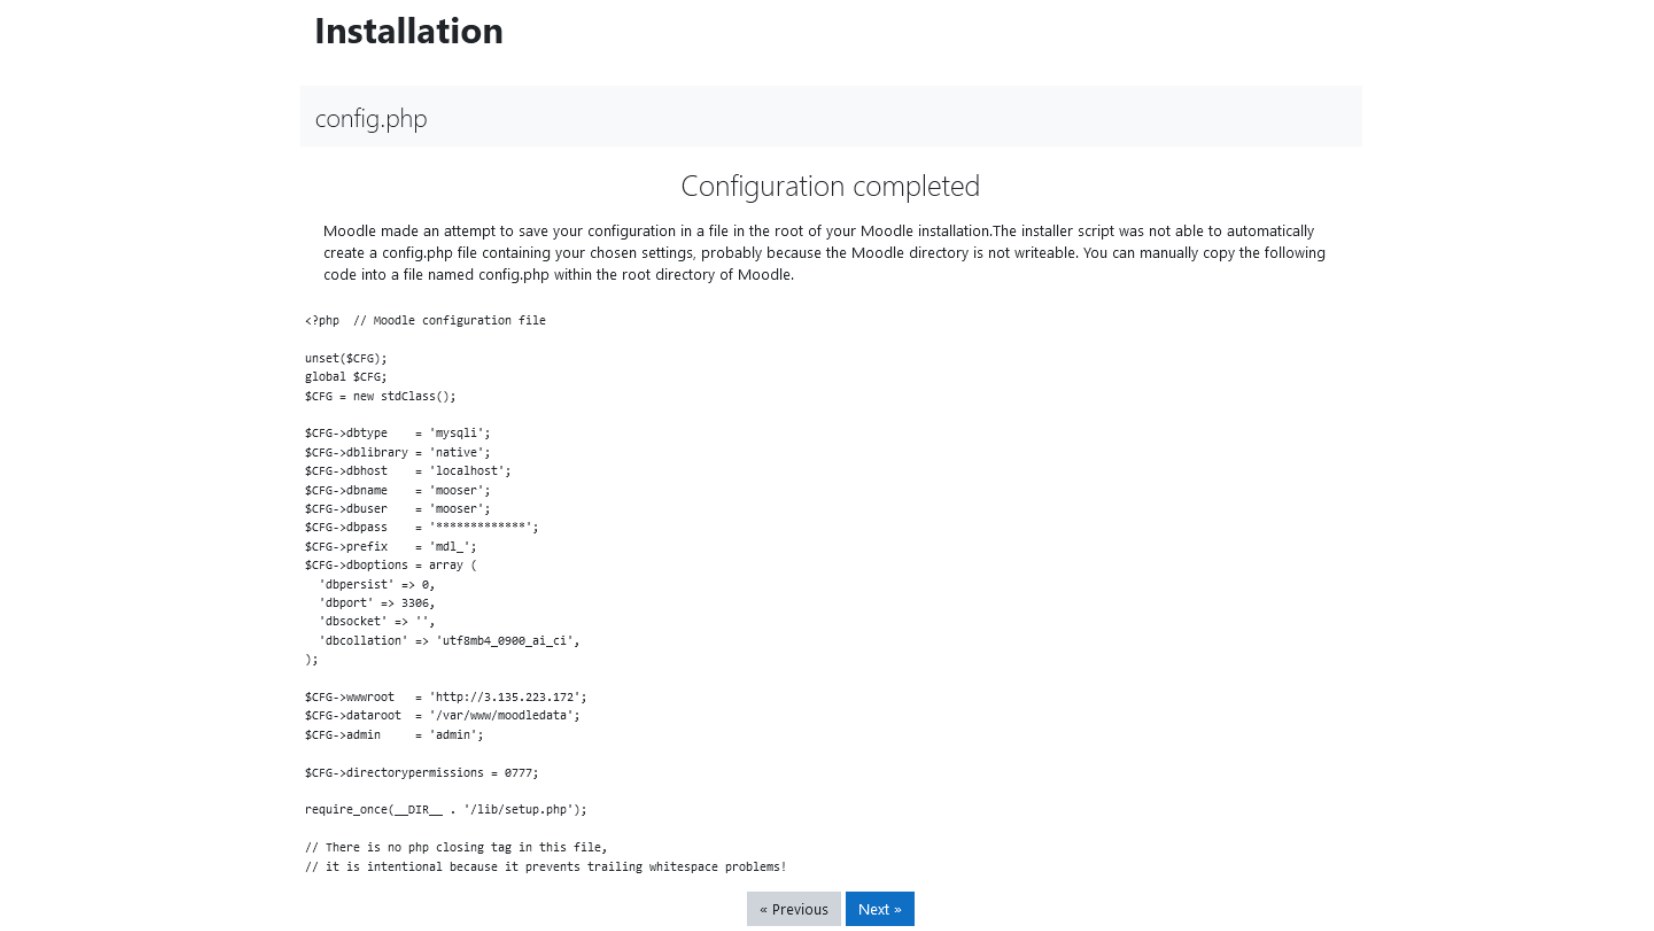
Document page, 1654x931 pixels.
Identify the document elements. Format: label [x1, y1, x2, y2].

picture [289, 2, 1375, 931]
